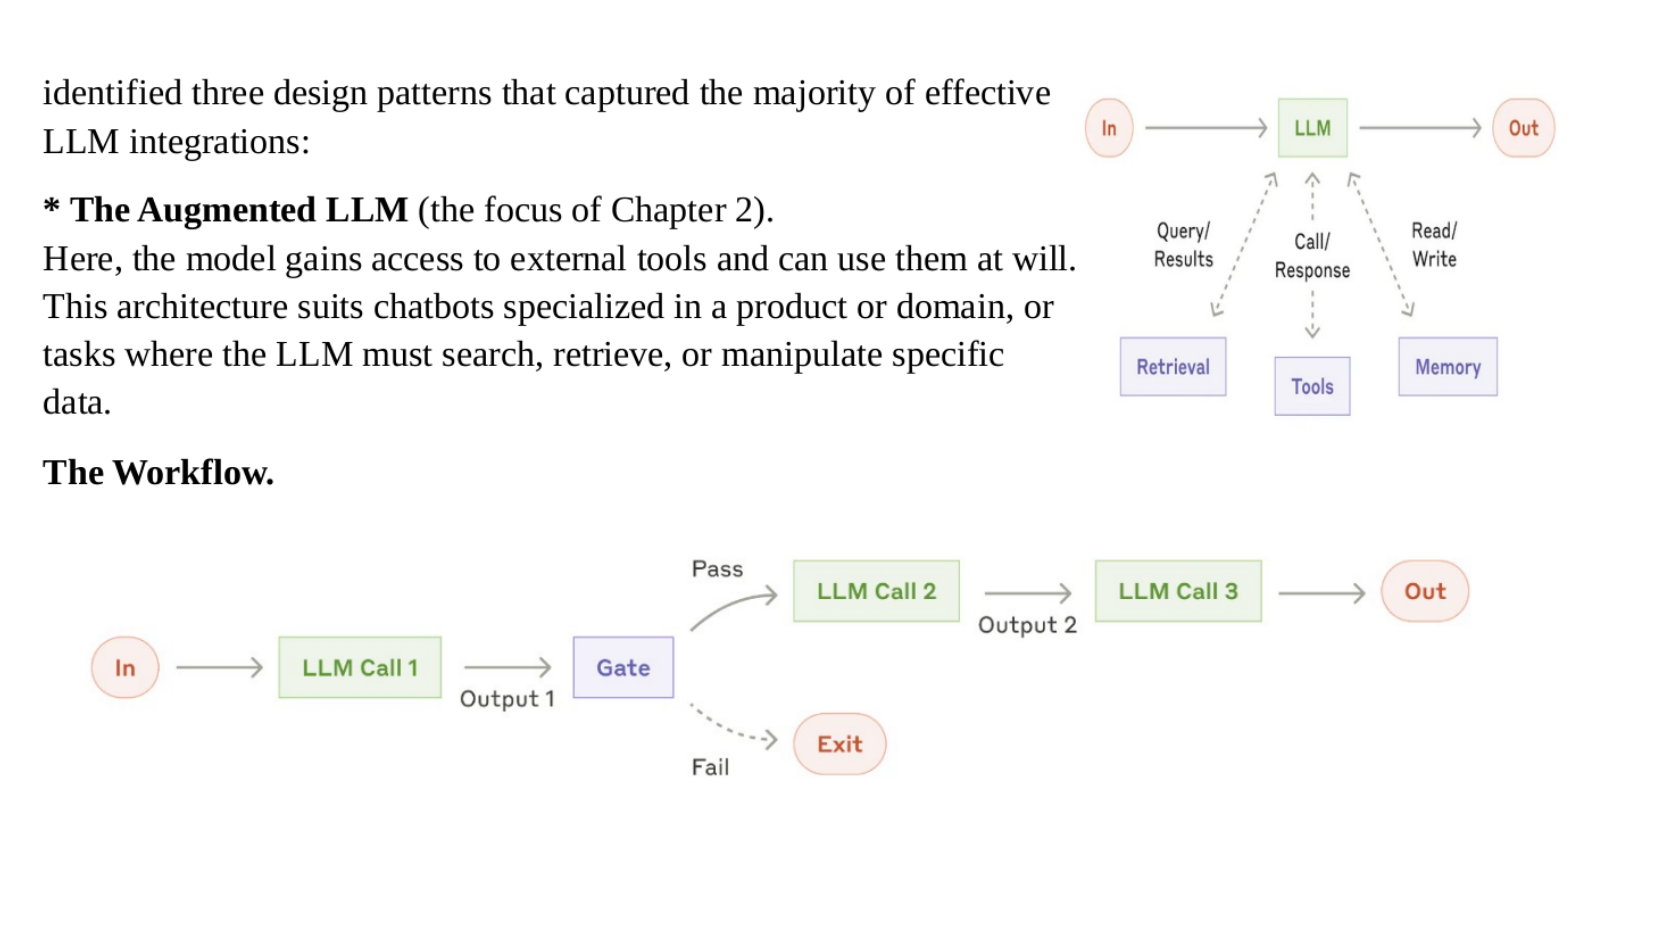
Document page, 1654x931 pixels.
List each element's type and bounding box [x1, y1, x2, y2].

picture [4, 77, 1654, 856]
